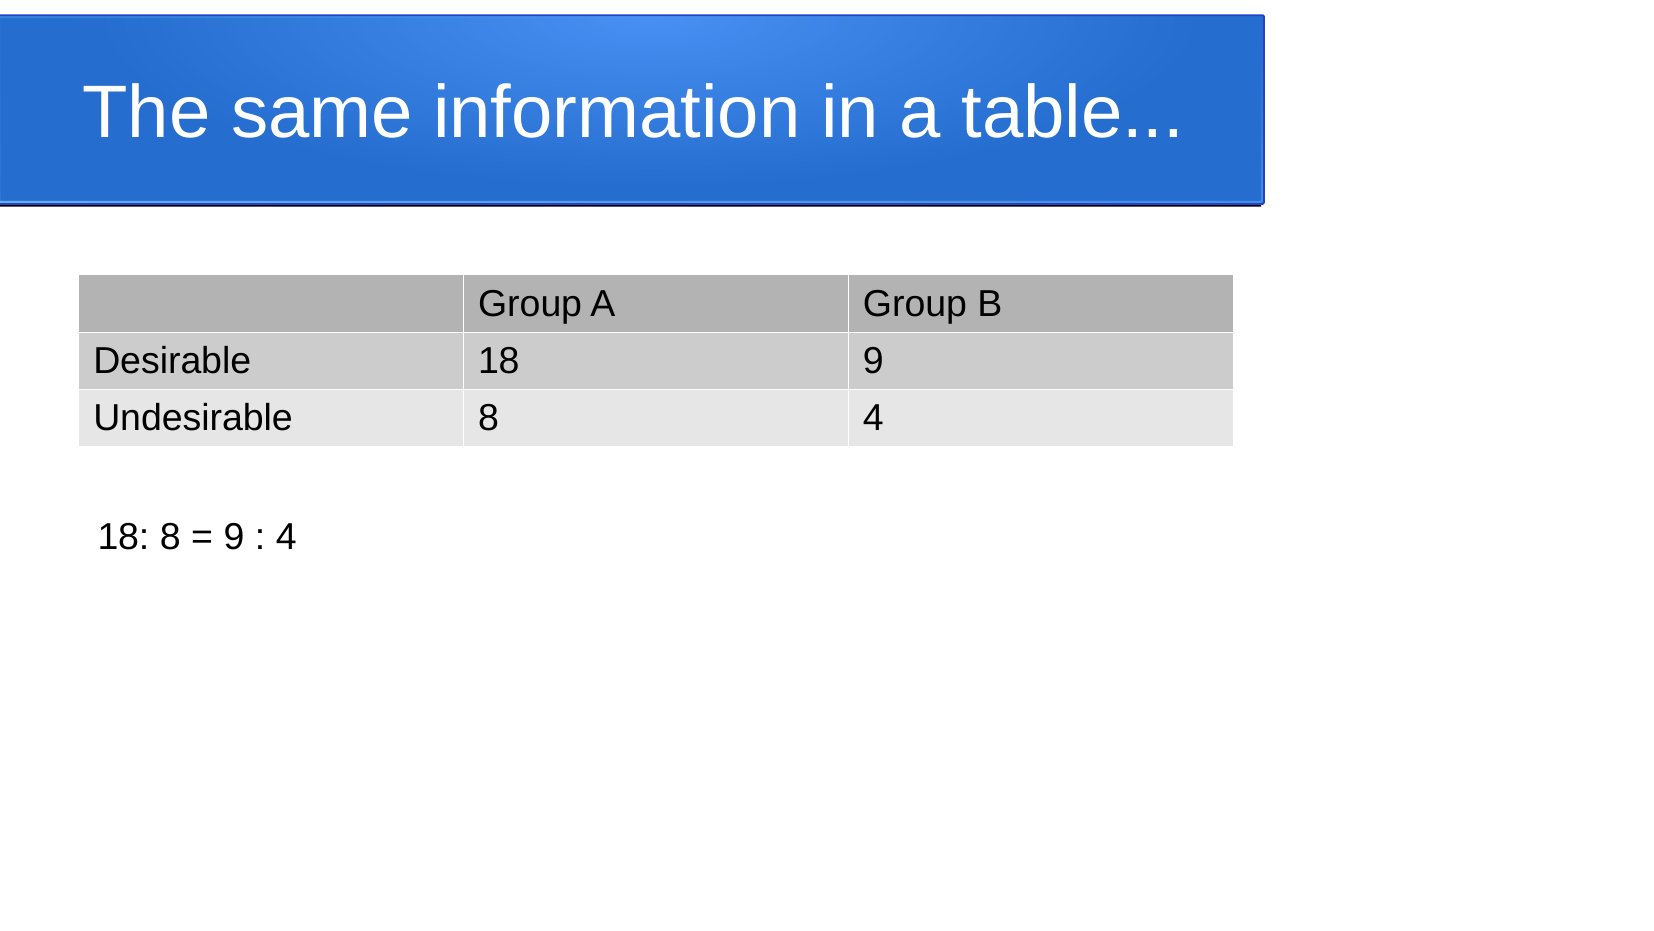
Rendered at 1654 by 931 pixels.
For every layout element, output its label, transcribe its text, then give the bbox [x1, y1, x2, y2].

table_cell 18 [464, 333, 848, 389]
table_cell Desirable [79, 333, 463, 389]
table_cell 9 [849, 333, 1233, 389]
table_header [79, 275, 463, 332]
table_cell 8 [464, 390, 848, 446]
table_header Group A [464, 275, 848, 332]
table_cell 4 [849, 390, 1233, 446]
title The same information in a table... [82, 35, 1235, 189]
table_header Group B [849, 275, 1233, 332]
text_box 18: 8 = 9 : 4 [82, 507, 1229, 565]
table_cell Undesirable [79, 390, 463, 446]
